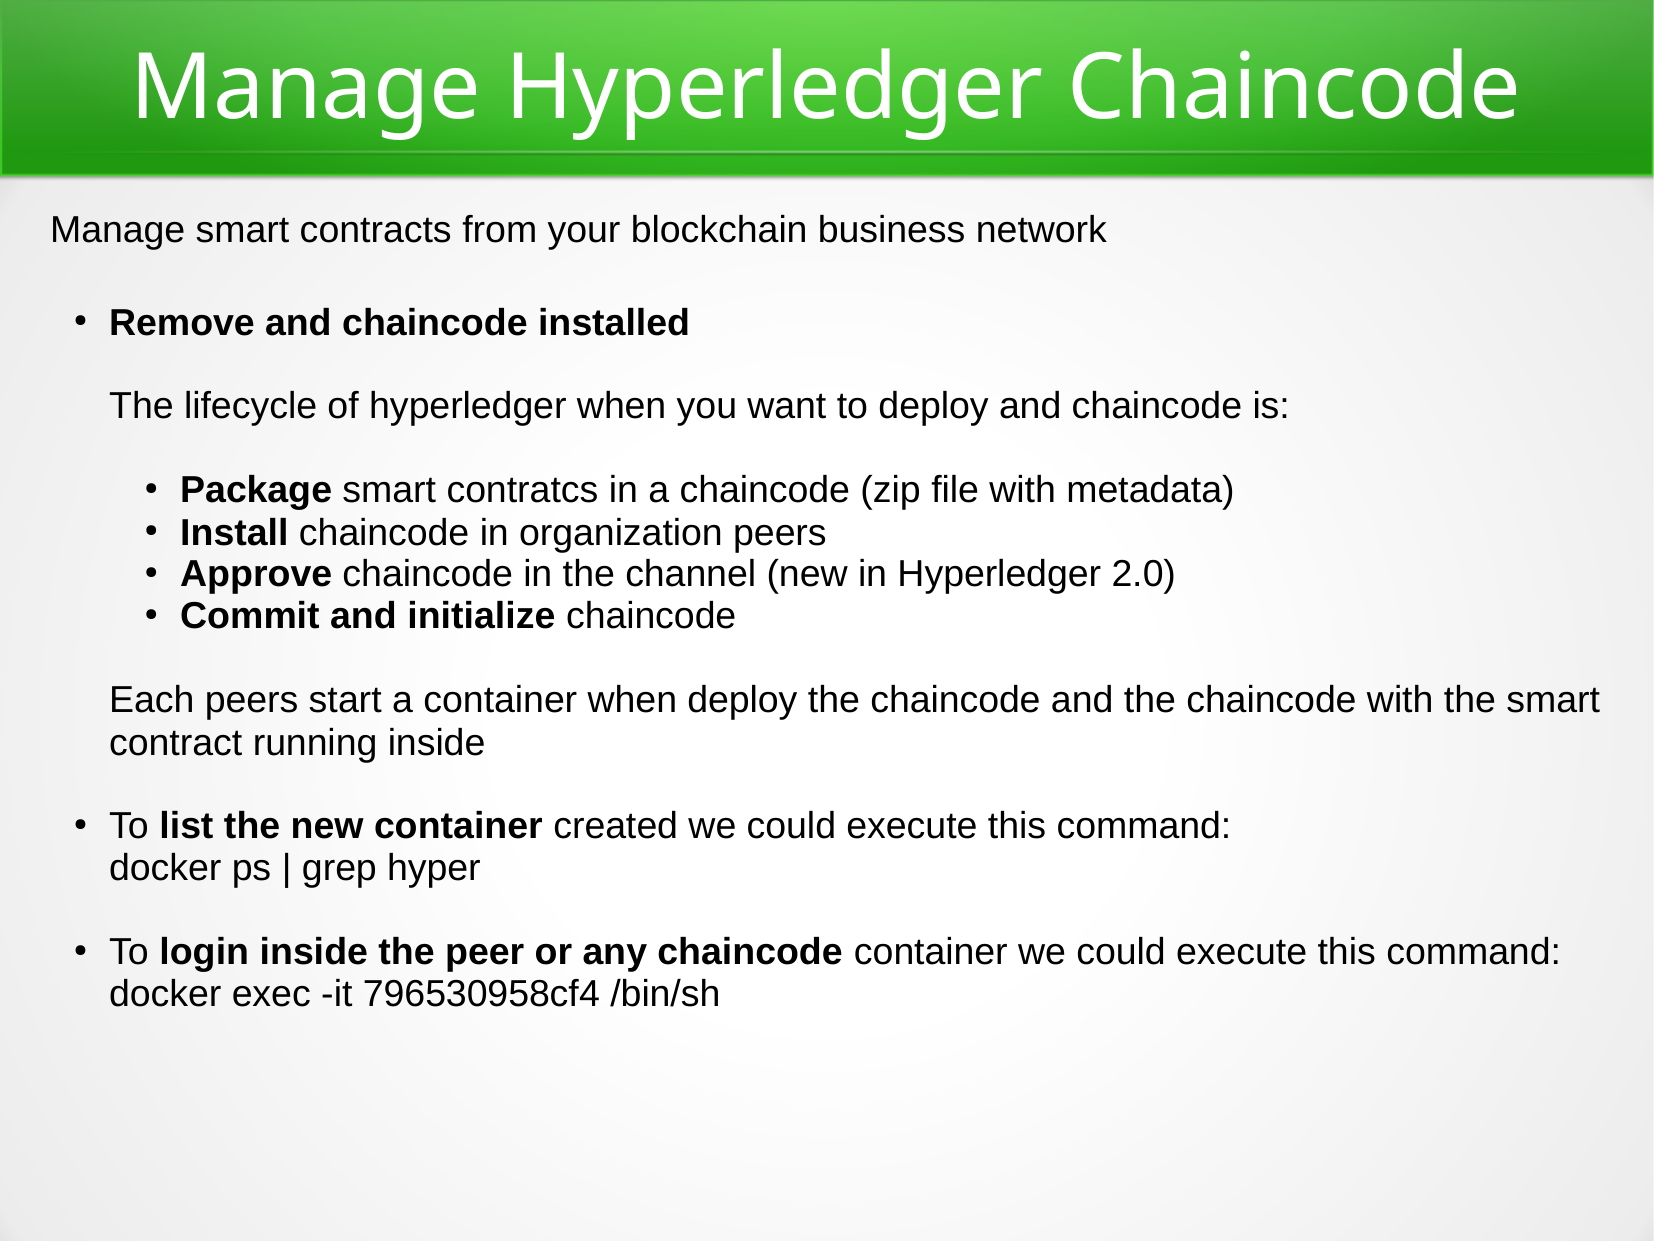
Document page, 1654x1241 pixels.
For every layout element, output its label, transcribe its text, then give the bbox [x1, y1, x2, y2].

text_box Remove and chaincode installed The lifecycle of hyperledger when you want to deploy and chaincode is: Package smart contratcs in a chaincode (zip file with metadata) Install chaincode in organization peers Approve chaincode in the channel (new in Hyperledger 2.0) Commit and initialize chaincode Each peers start a container when deploy the chaincode and the chaincode with the smart contract running inside To list the new container created we could execute this command: docker ps | grep hyper To login inside the peer or any chaincode container we could execute this command: docker exec -it 796530958cf4 /bin/sh [59, 293, 1642, 1107]
text_box Manage smart contracts from your blockchain business network [35, 200, 1619, 300]
picture [0, 0, 1654, 1241]
title Manage Hyperledger Chaincode [82, 11, 1571, 154]
